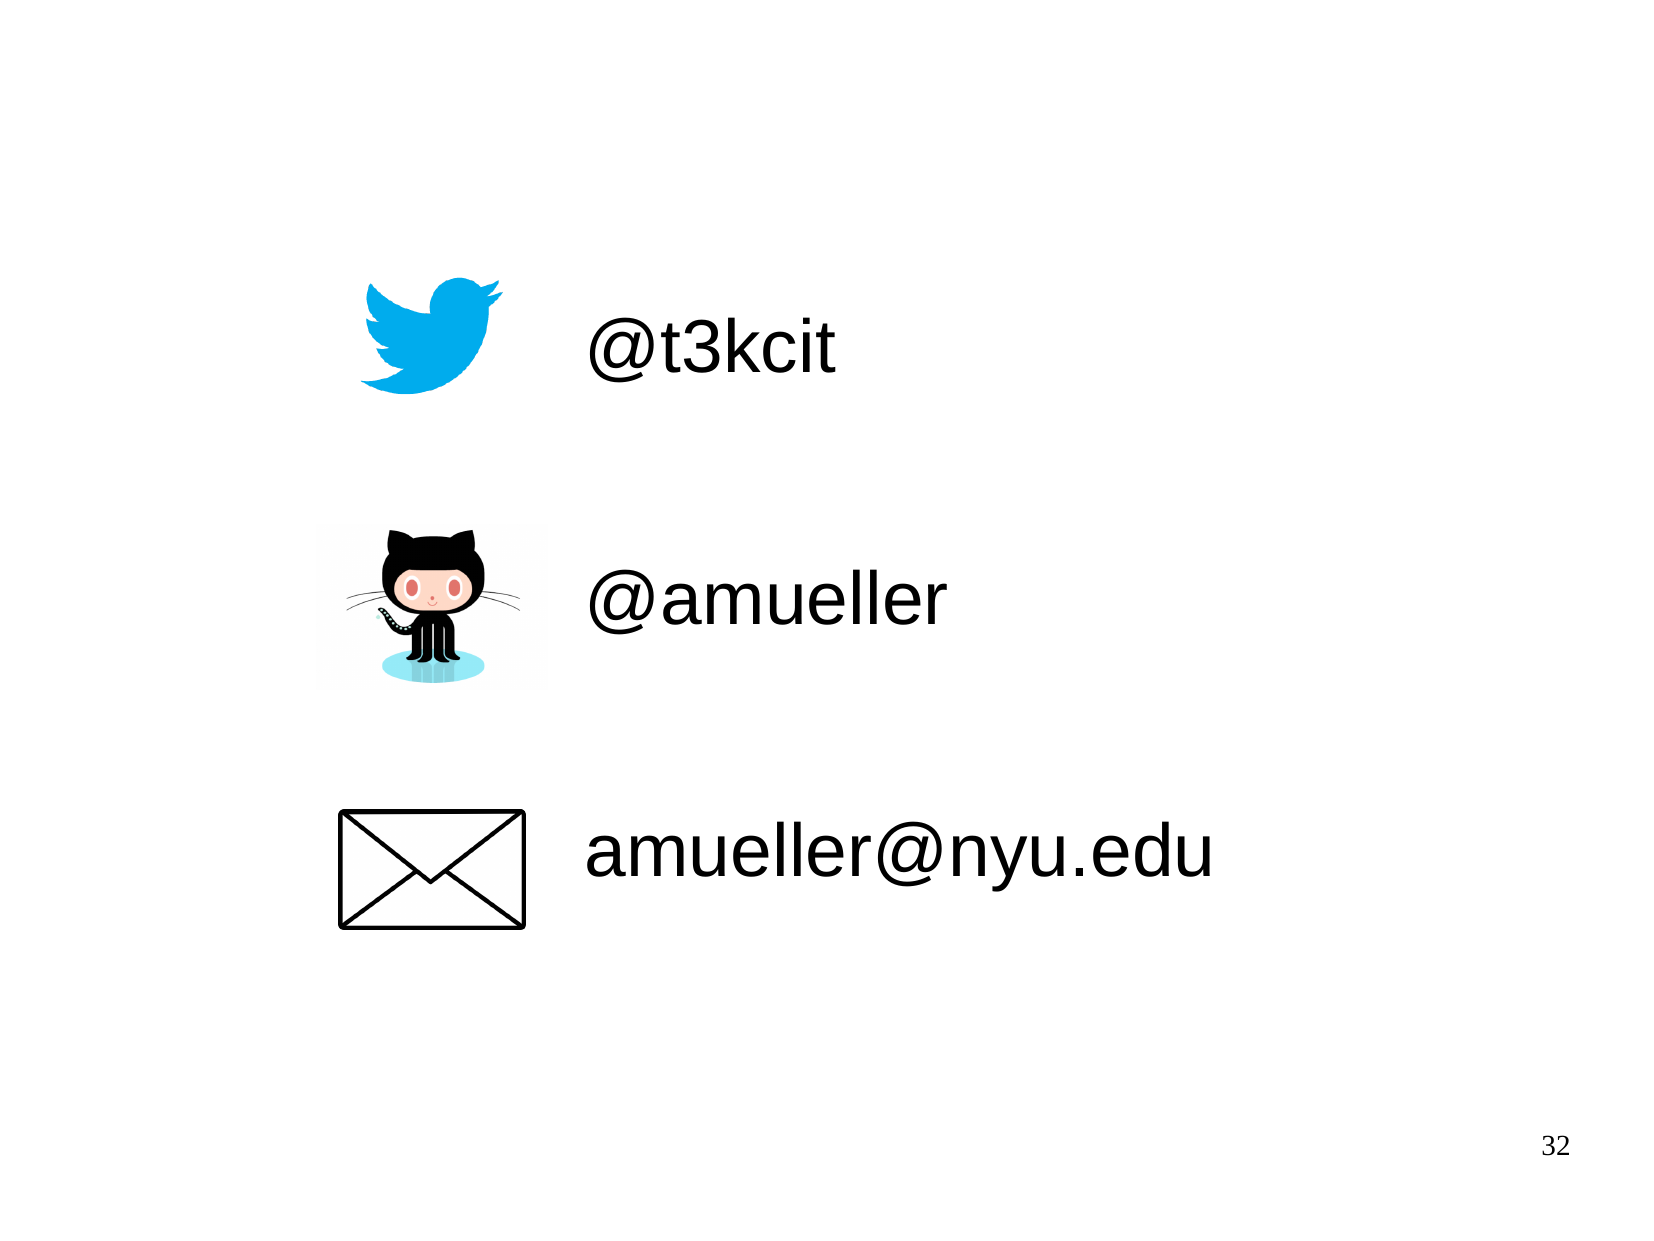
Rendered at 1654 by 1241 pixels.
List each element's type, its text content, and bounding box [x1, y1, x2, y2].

picture [316, 524, 548, 691]
text_box @t3kcit @amueller amueller@nyu.edu [570, 213, 1269, 901]
picture [311, 215, 552, 456]
picture [338, 809, 526, 931]
